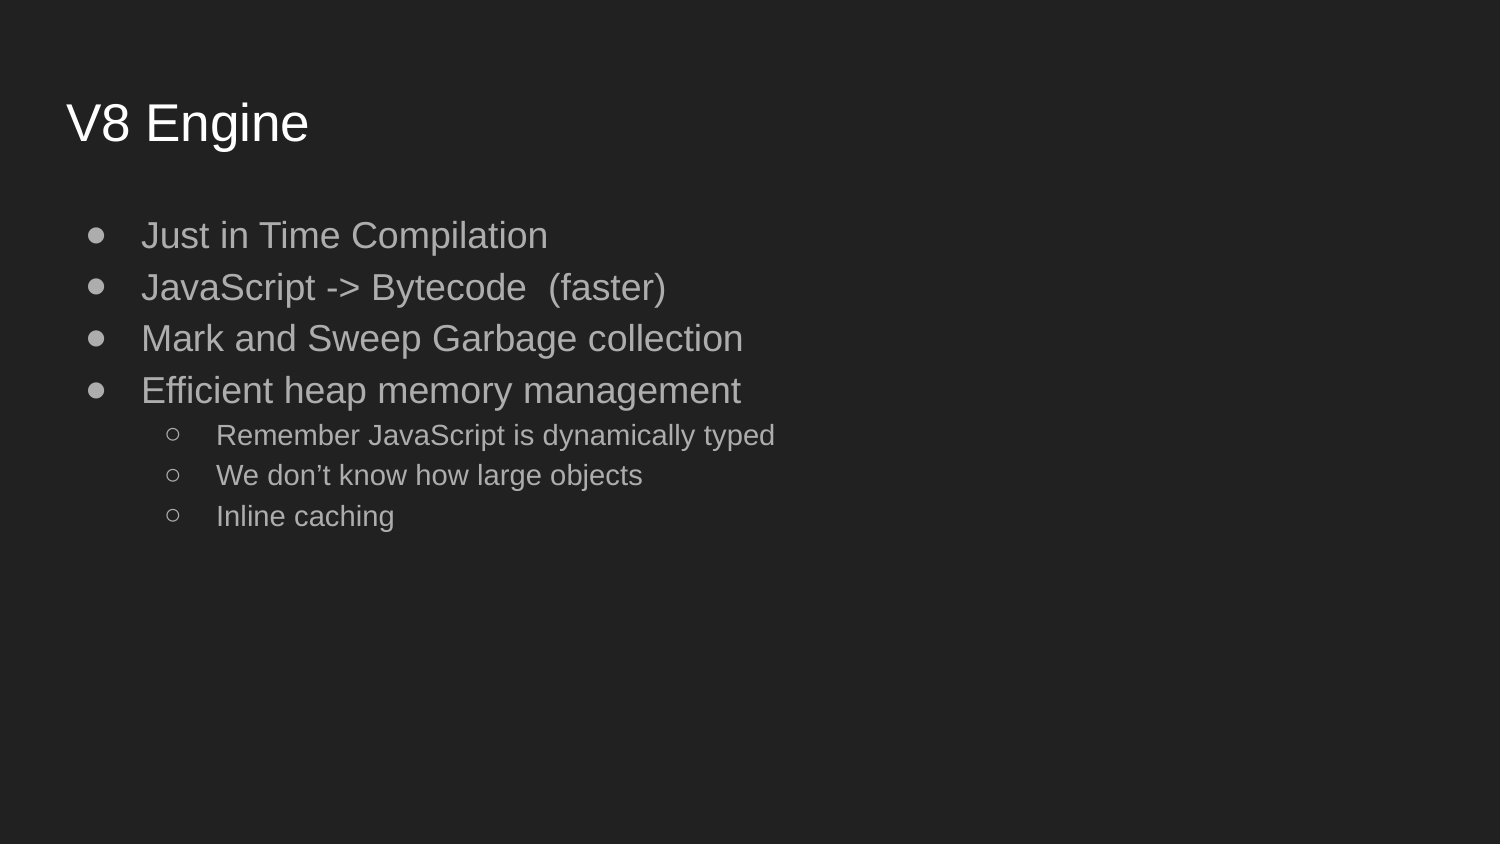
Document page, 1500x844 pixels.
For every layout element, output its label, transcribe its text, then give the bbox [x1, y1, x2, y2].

title V8 Engine [51, 72, 1449, 167]
list Just in Time Compilation JavaScript -> Bytecode (faster) Mark and Sweep Garbage collection Efficient heap memory management Remember JavaScript is dynamically typed We don’t know how large objects Inline caching [51, 189, 1449, 750]
